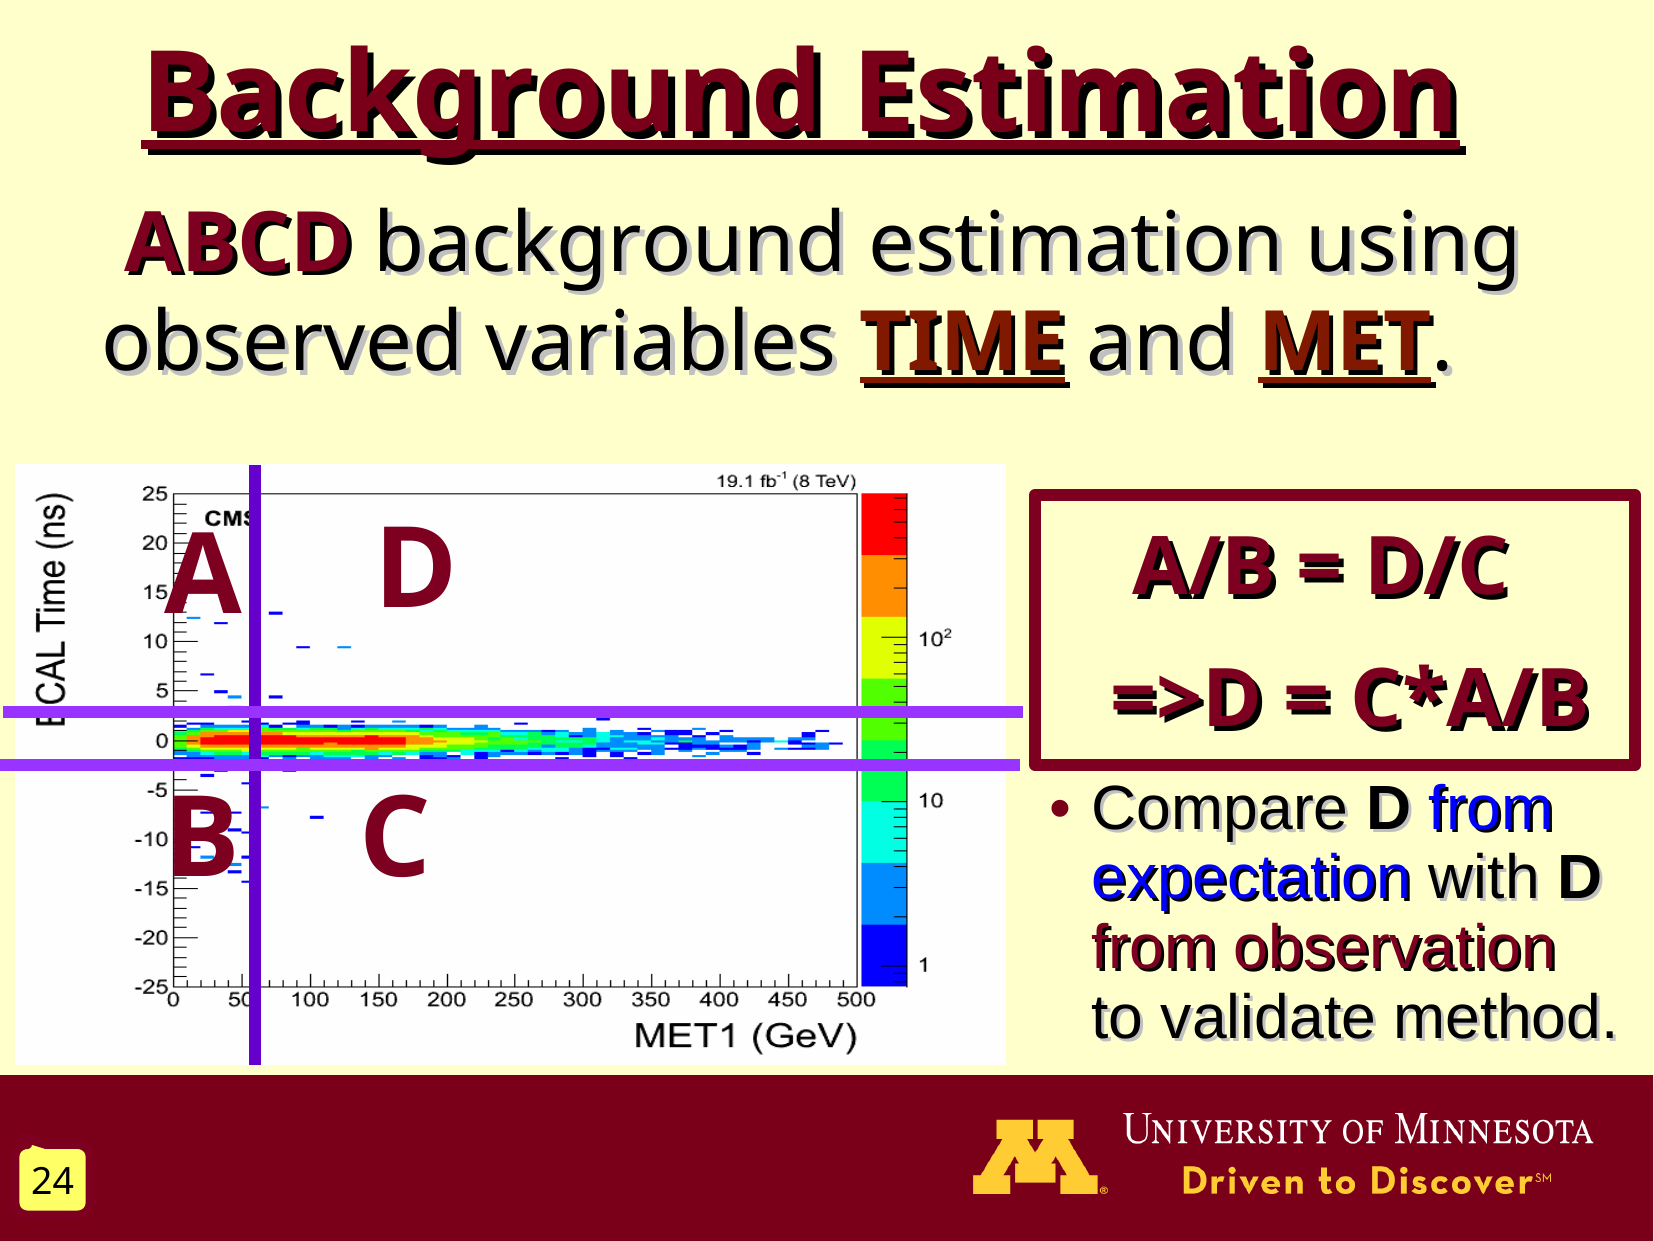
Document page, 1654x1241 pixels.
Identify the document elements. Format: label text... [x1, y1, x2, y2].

picture [250, 771, 1006, 1066]
title Background Estimation [126, 11, 1532, 163]
list ABCD background estimation using observed variables TIME and MET. [30, 180, 1636, 1006]
list A/B = D/C =>D = C*A/B [1035, 495, 1636, 765]
text_box 24 [15, 1137, 91, 1216]
text_box D [360, 480, 481, 706]
list Compare D from expectation with D from observation to validate method. [1035, 765, 1636, 1081]
text_box B [150, 749, 271, 976]
picture [15, 771, 249, 1066]
picture [15, 718, 249, 759]
picture [15, 464, 1006, 706]
picture [0, 1075, 1654, 1241]
picture [261, 718, 1006, 759]
text_box C [345, 749, 466, 976]
text_box A [150, 486, 271, 713]
